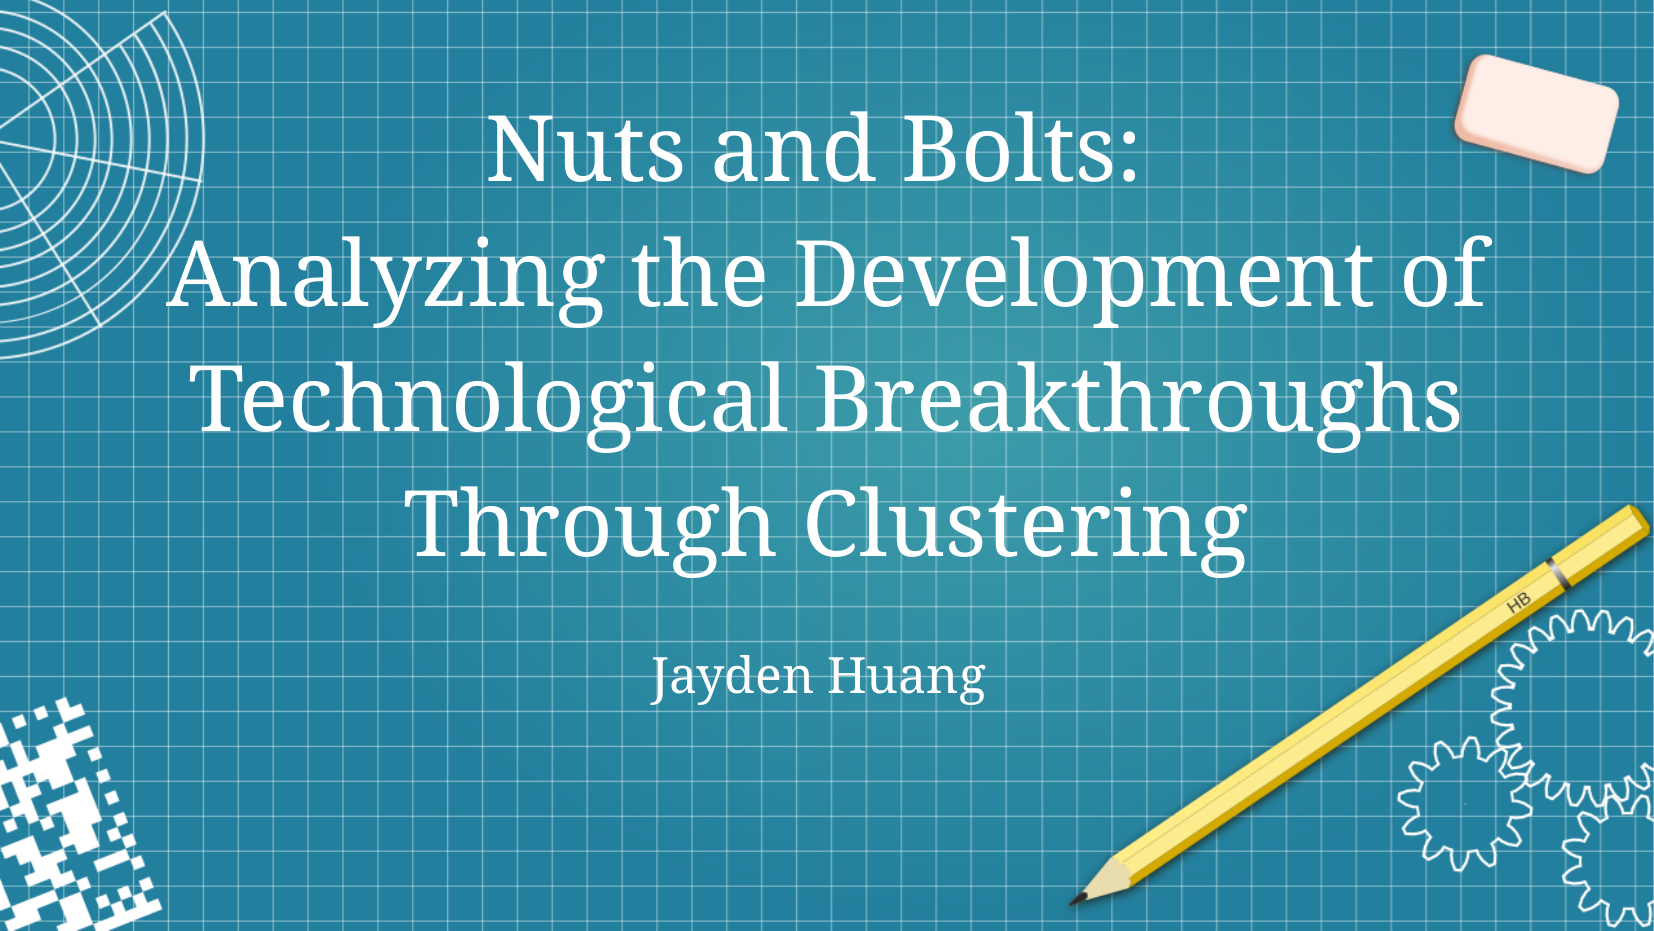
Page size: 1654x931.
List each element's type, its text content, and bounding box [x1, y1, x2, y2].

title Nuts and Bolts: Analyzing the Development of Technological Breakthroughs Through Clustering [82, 150, 1571, 518]
picture [0, 0, 1654, 931]
subtitle Jayden Huang [75, 448, 1564, 901]
